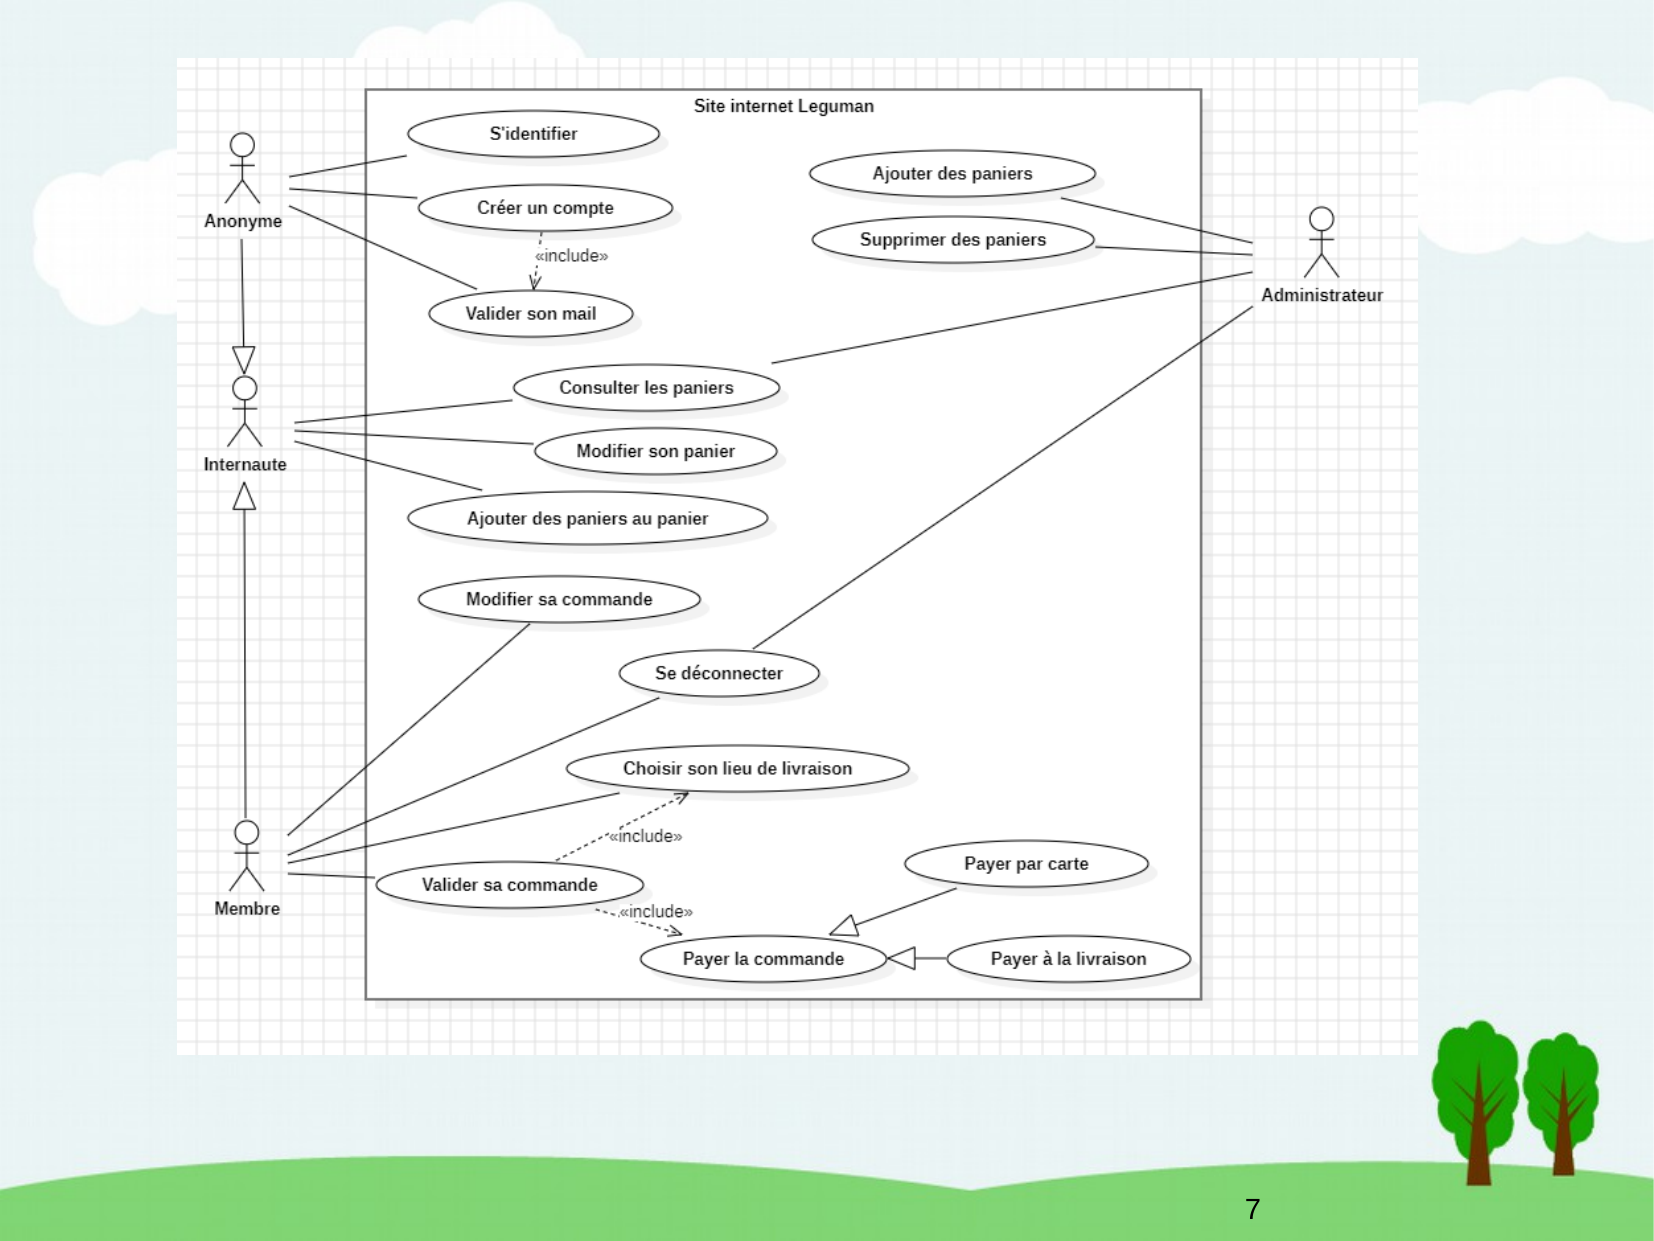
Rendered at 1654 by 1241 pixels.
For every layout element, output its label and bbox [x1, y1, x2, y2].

picture [177, 59, 1418, 1055]
text_box [1244, 1190, 1630, 1241]
